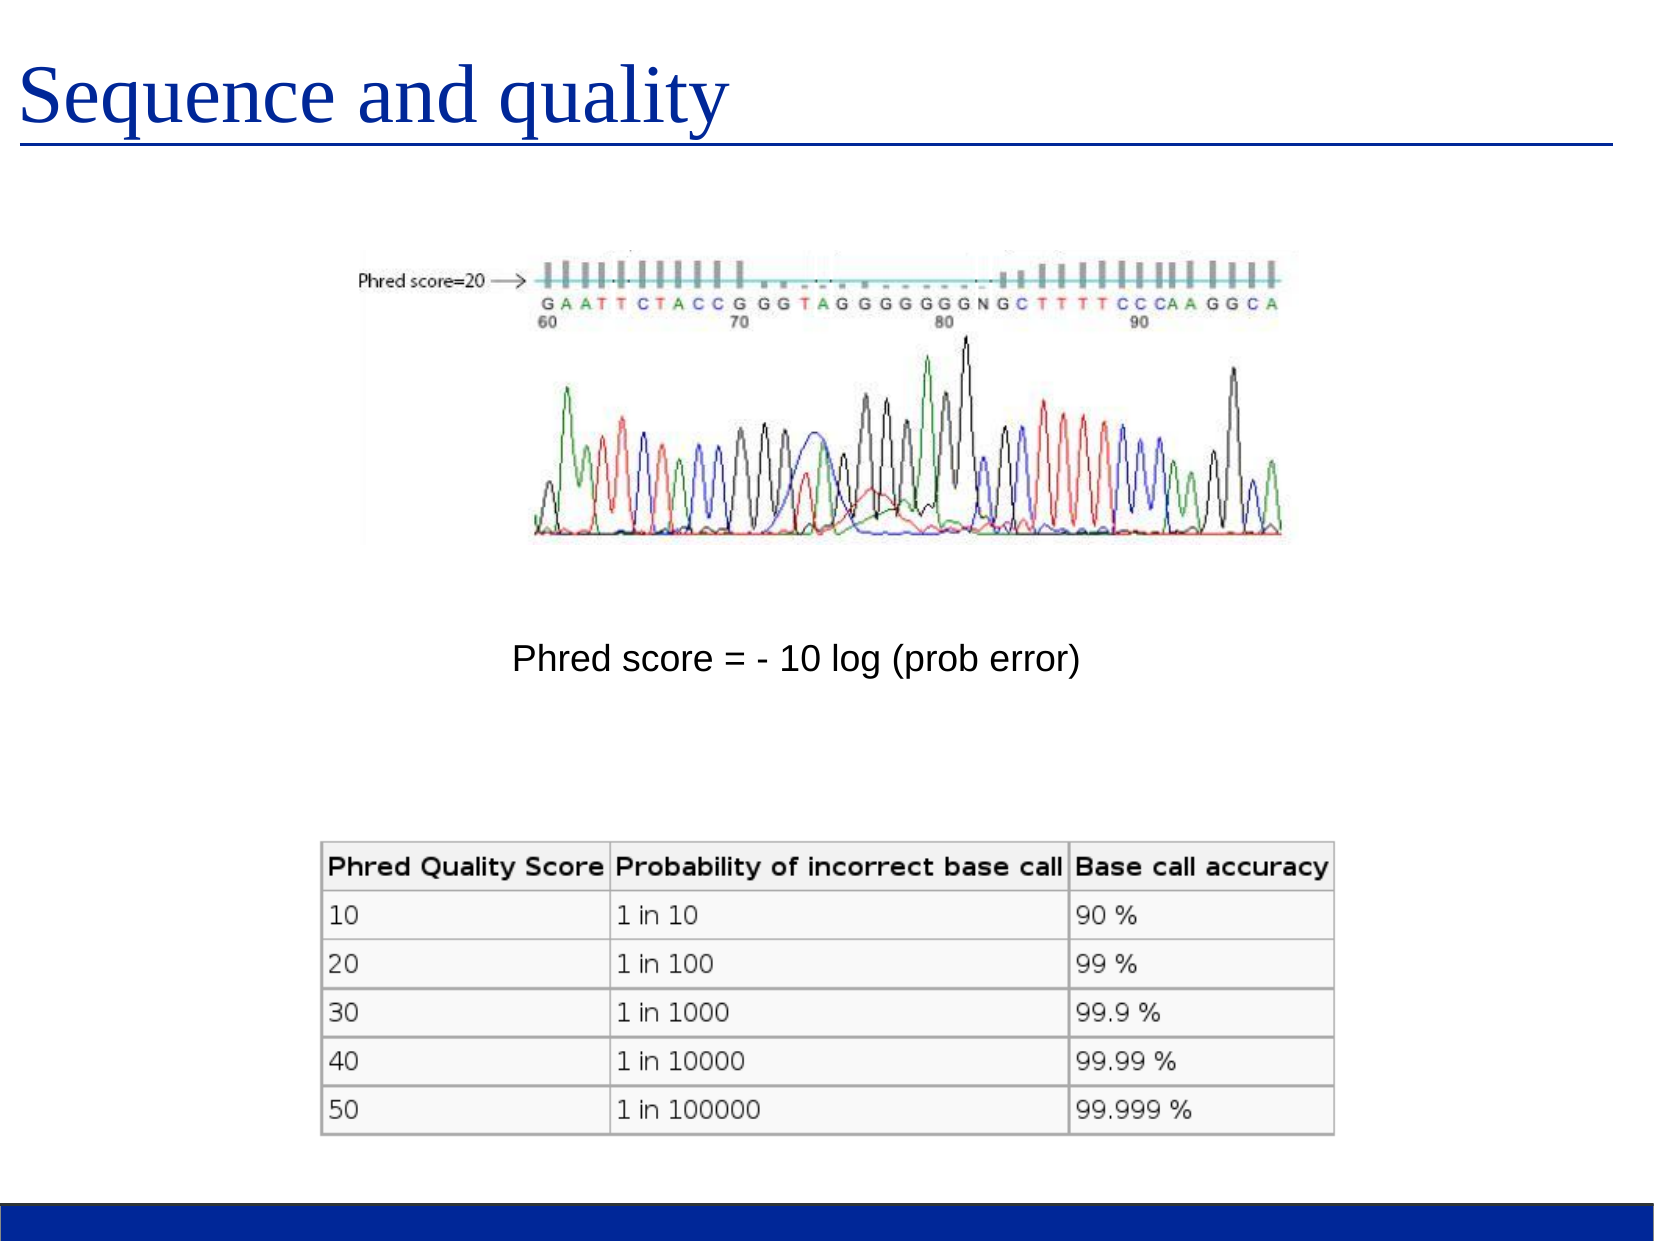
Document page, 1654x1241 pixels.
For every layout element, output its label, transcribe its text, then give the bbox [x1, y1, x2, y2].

picture [311, 832, 1343, 1141]
list Phred score = - 10 log (prob error) [511, 637, 1142, 685]
title Sequence and quality [17, 0, 1589, 198]
picture [355, 250, 1299, 545]
